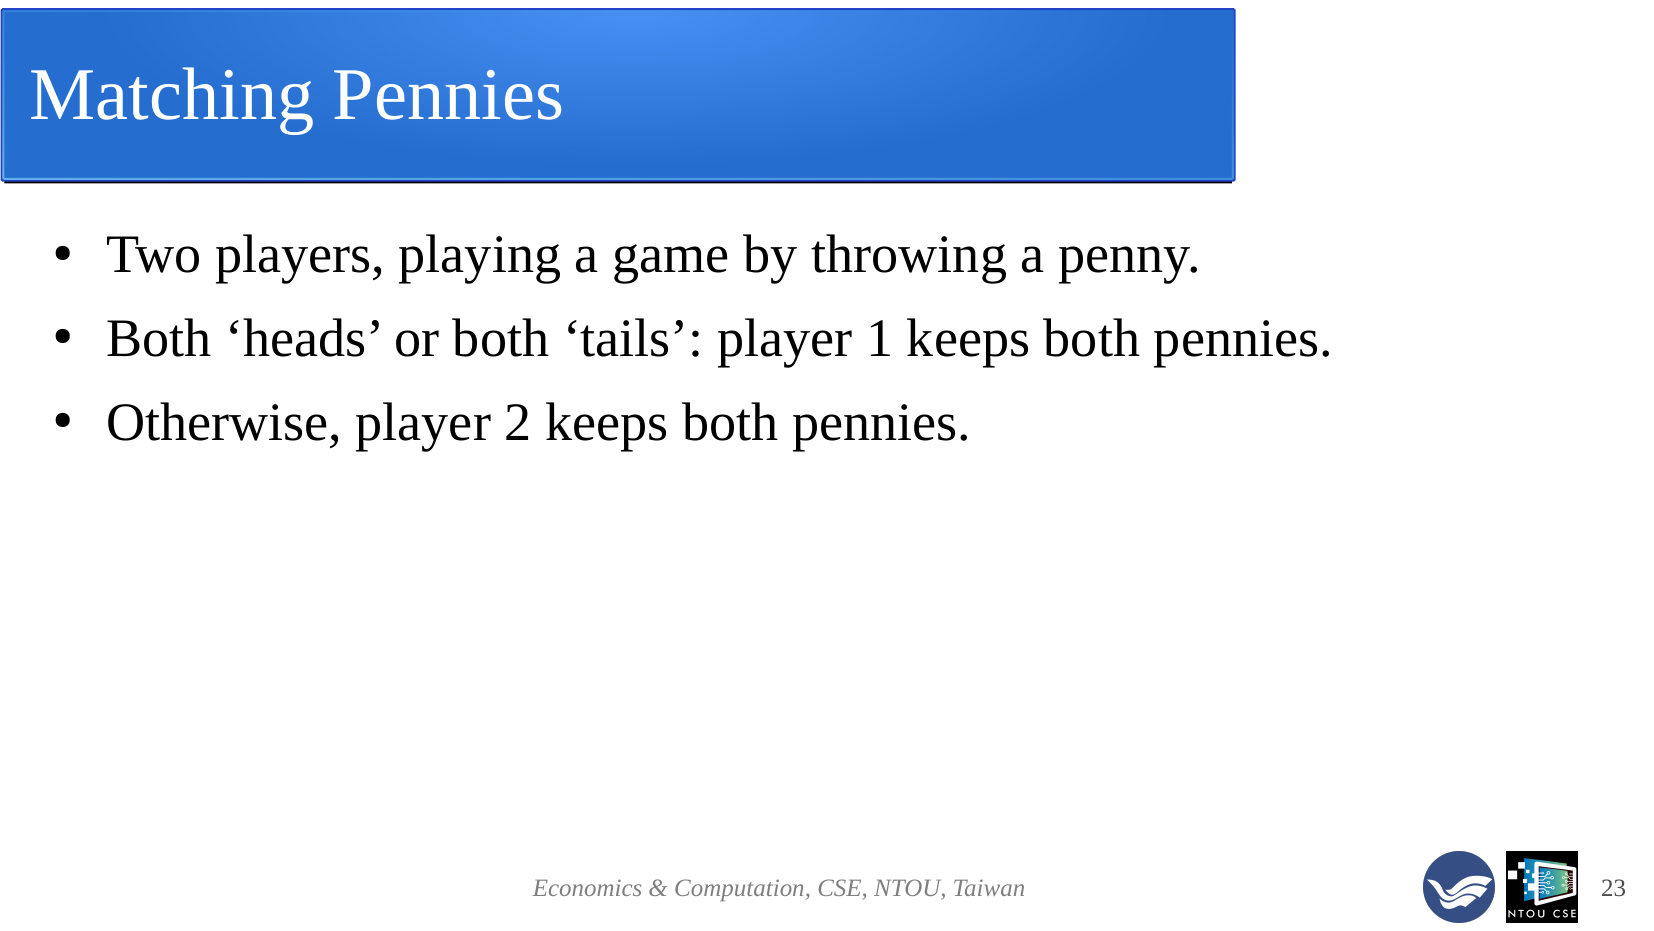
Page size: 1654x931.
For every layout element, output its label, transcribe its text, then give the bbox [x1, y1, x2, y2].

title Matching Pennies [29, 17, 1138, 172]
list Two players, playing a game by throwing a penny. Both ‘heads’ or both ‘tails’: player 1 keeps both pennies. Otherwise, player 2 keeps both pennies. [35, 224, 1589, 764]
picture [1423, 851, 1495, 923]
picture [1506, 851, 1578, 923]
